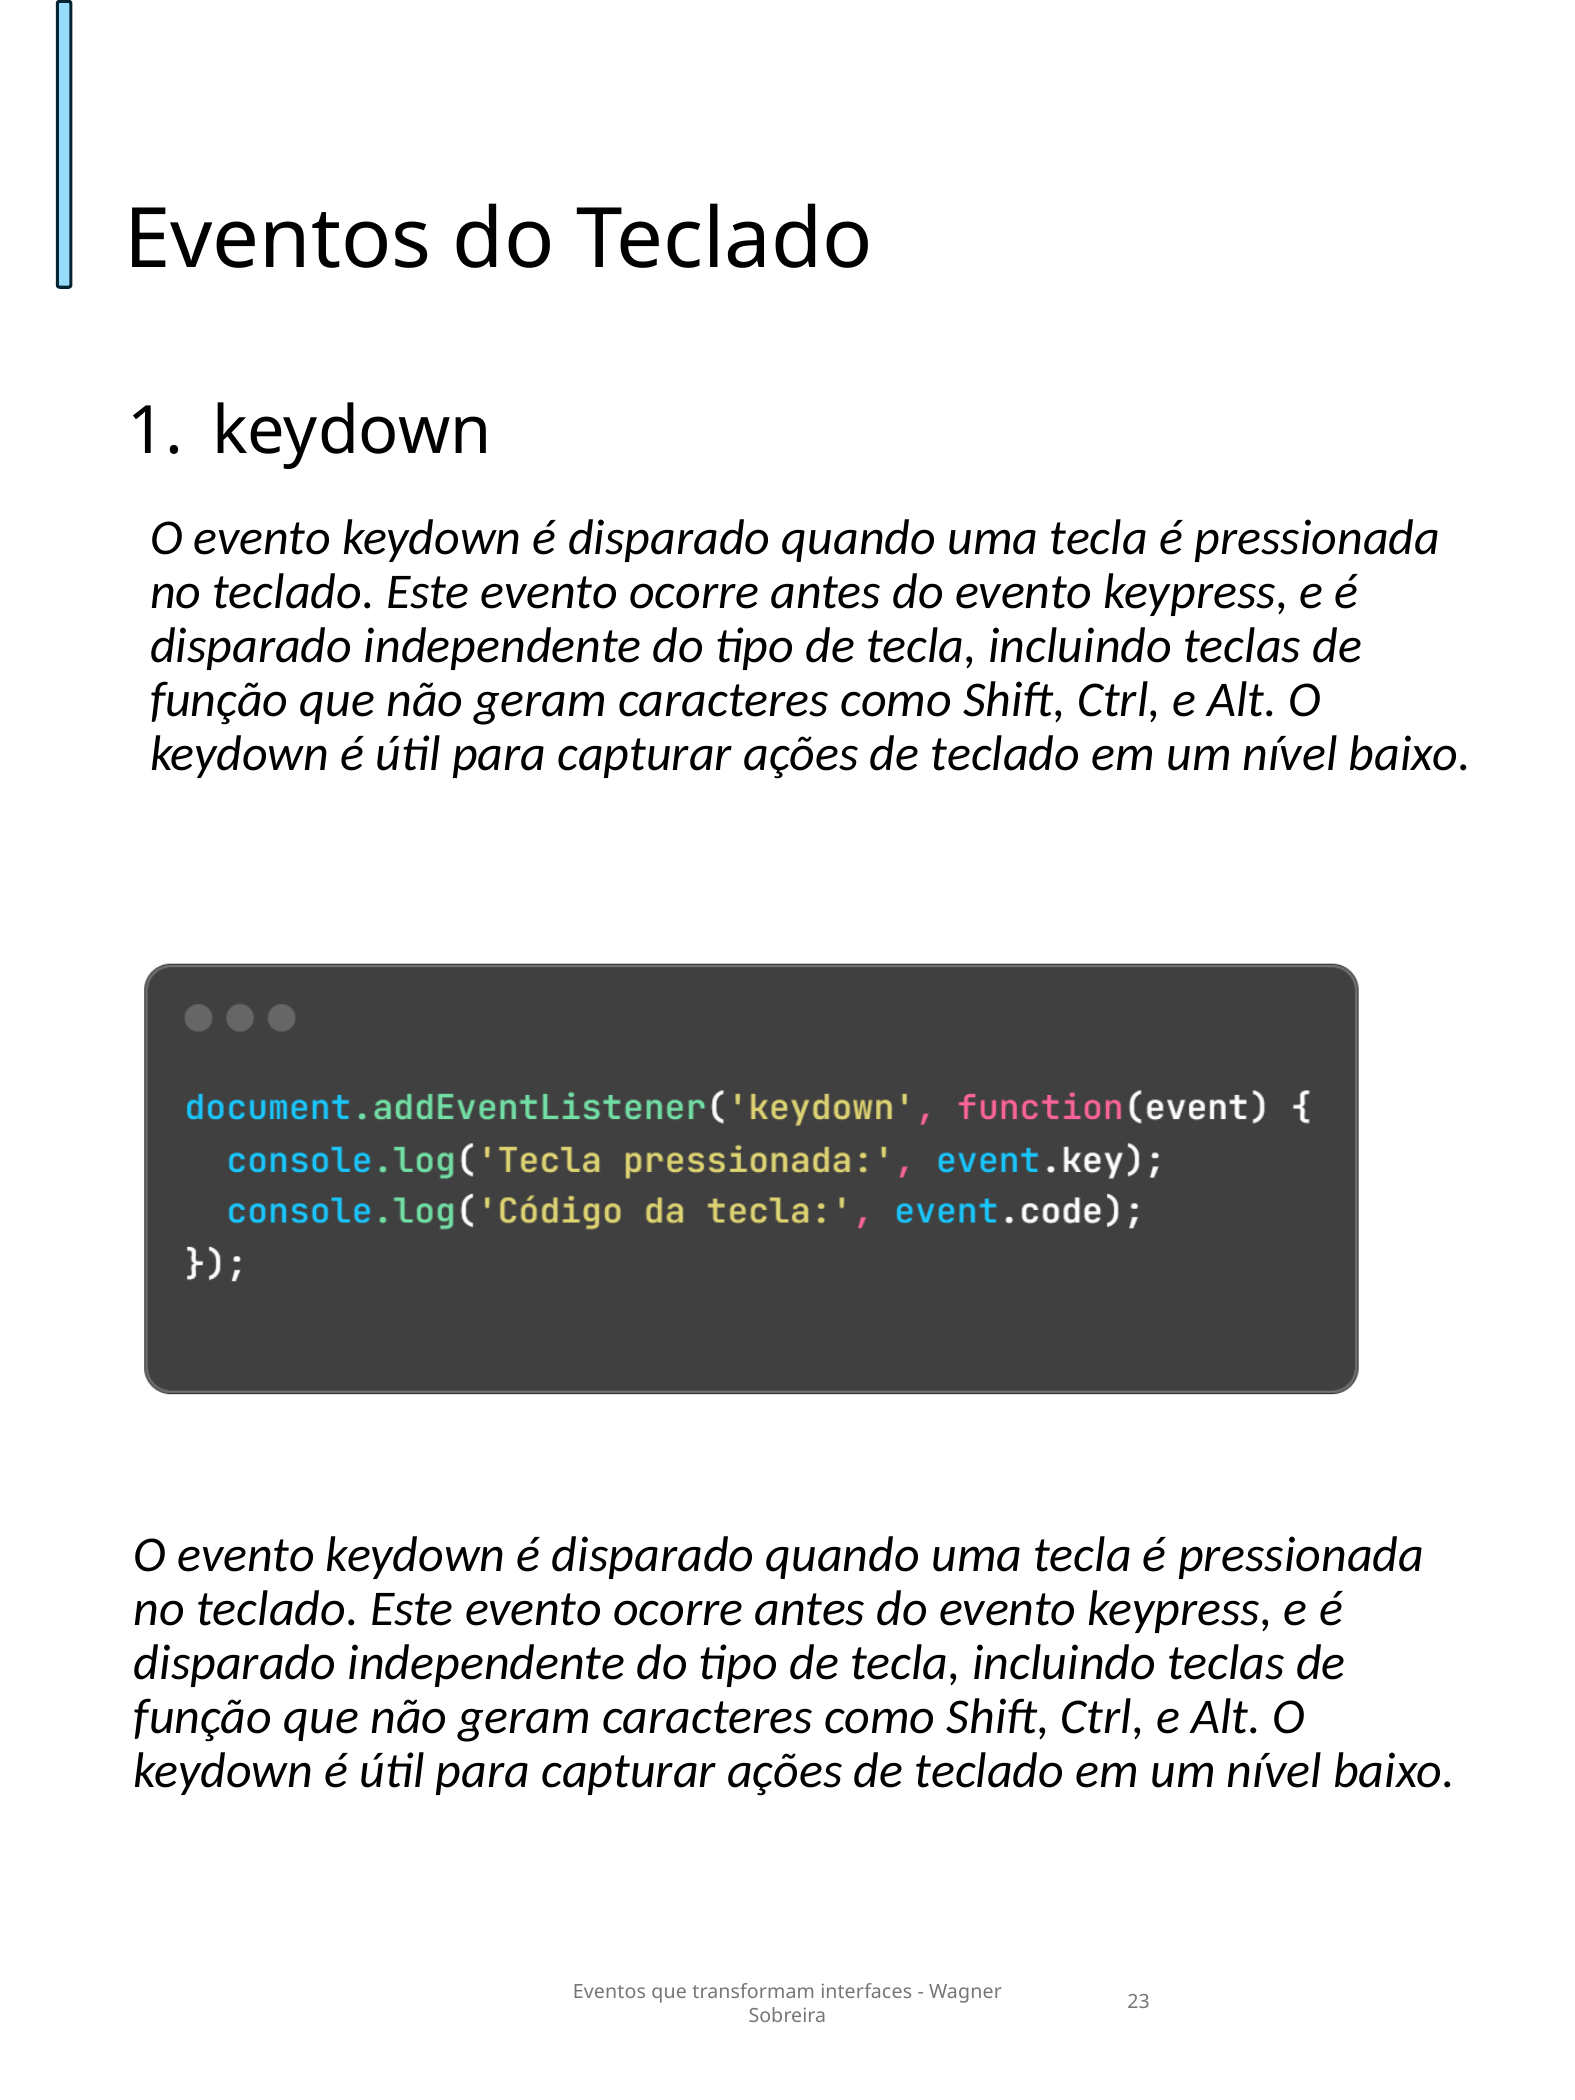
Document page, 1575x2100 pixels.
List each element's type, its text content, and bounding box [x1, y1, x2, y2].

slide_number 23 [1112, 1946, 1467, 2059]
footer Eventos que transformam interfaces - Wagner Sobreira [521, 1946, 1054, 2059]
picture [0, 820, 1503, 1538]
text_box [57, 1, 71, 288]
text_box O evento keydown é disparado quando uma tecla é pressionada no teclado. Este evento ocorre antes do evento keypress, e é disparado independente do tipo de tecla, incluindo teclas de função que não geram caracteres como Shift, Ctrl, e Alt. O keydown é útil para capturar ações de teclado em um nível baixo. [119, 1538, 1484, 1827]
text_box keydown [112, 388, 1477, 479]
text_box O evento keydown é disparado quando uma tecla é pressionada no teclado. Este evento ocorre antes do evento keypress, e é disparado independente do tipo de tecla, incluindo teclas de função que não geram caracteres como Shift, Ctrl, e Alt. O keydown é útil para capturar ações de teclado em um nível baixo. [135, 503, 1500, 810]
text_box Eventos do Teclado [109, 188, 1474, 343]
